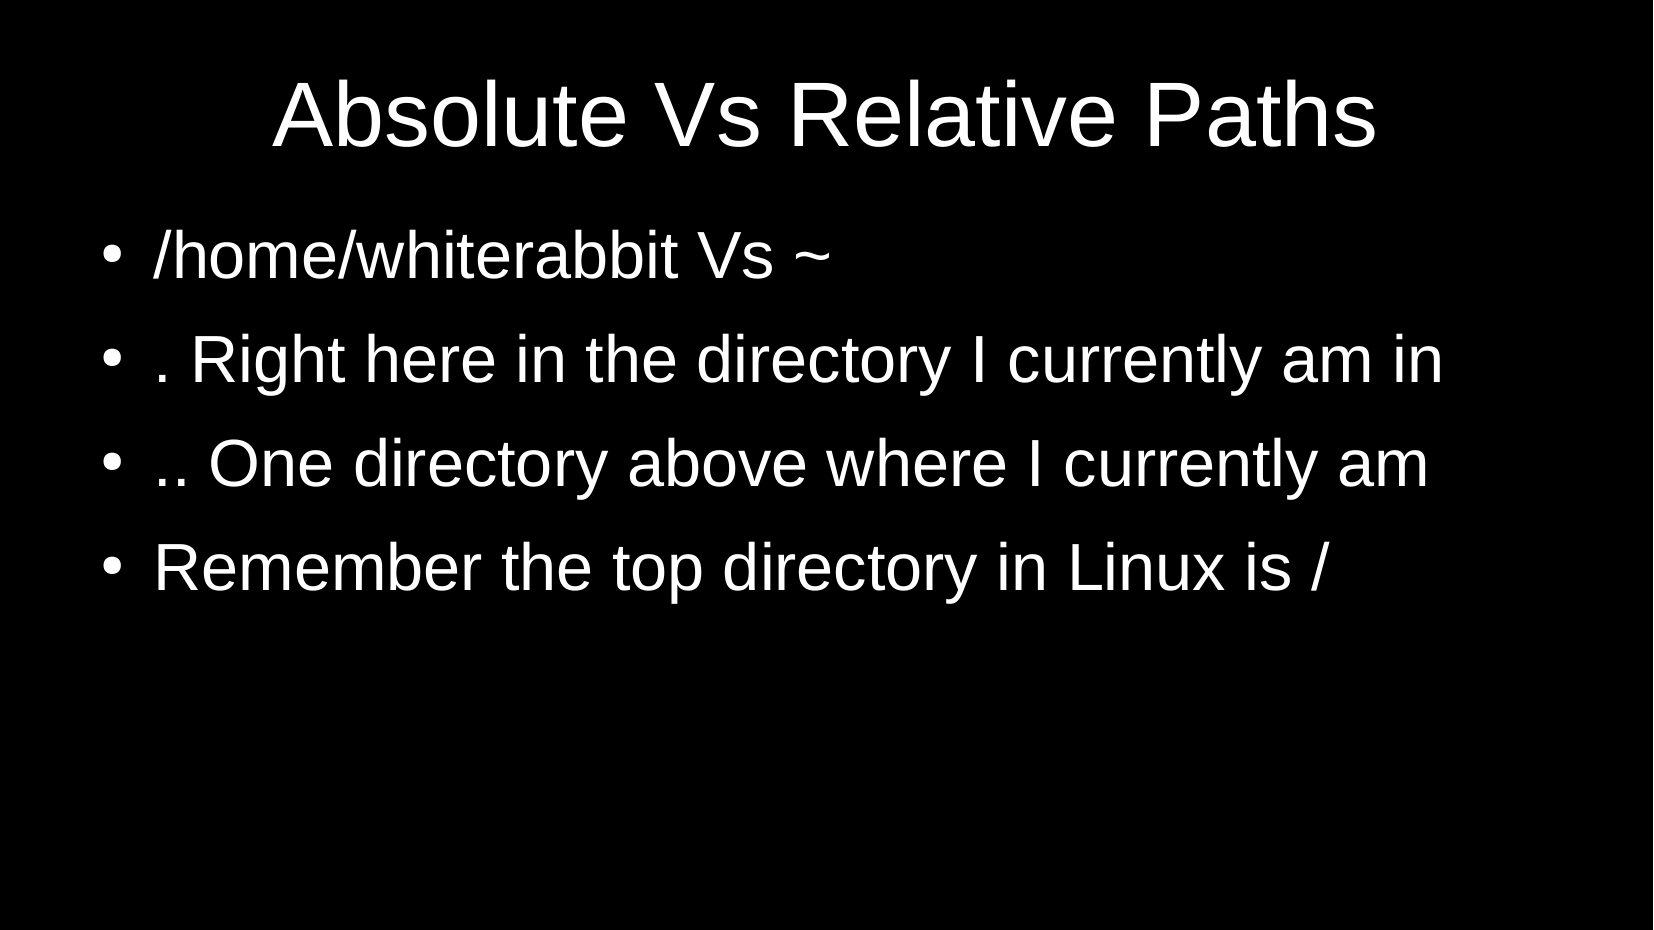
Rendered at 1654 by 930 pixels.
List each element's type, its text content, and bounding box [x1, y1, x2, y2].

title Absolute Vs Relative Paths [82, 37, 1571, 193]
list /home/whiterabbit Vs ~ . Right here in the directory I currently am in .. One directory above where I currently am Remember the top directory in Linux is / [82, 217, 1571, 757]
